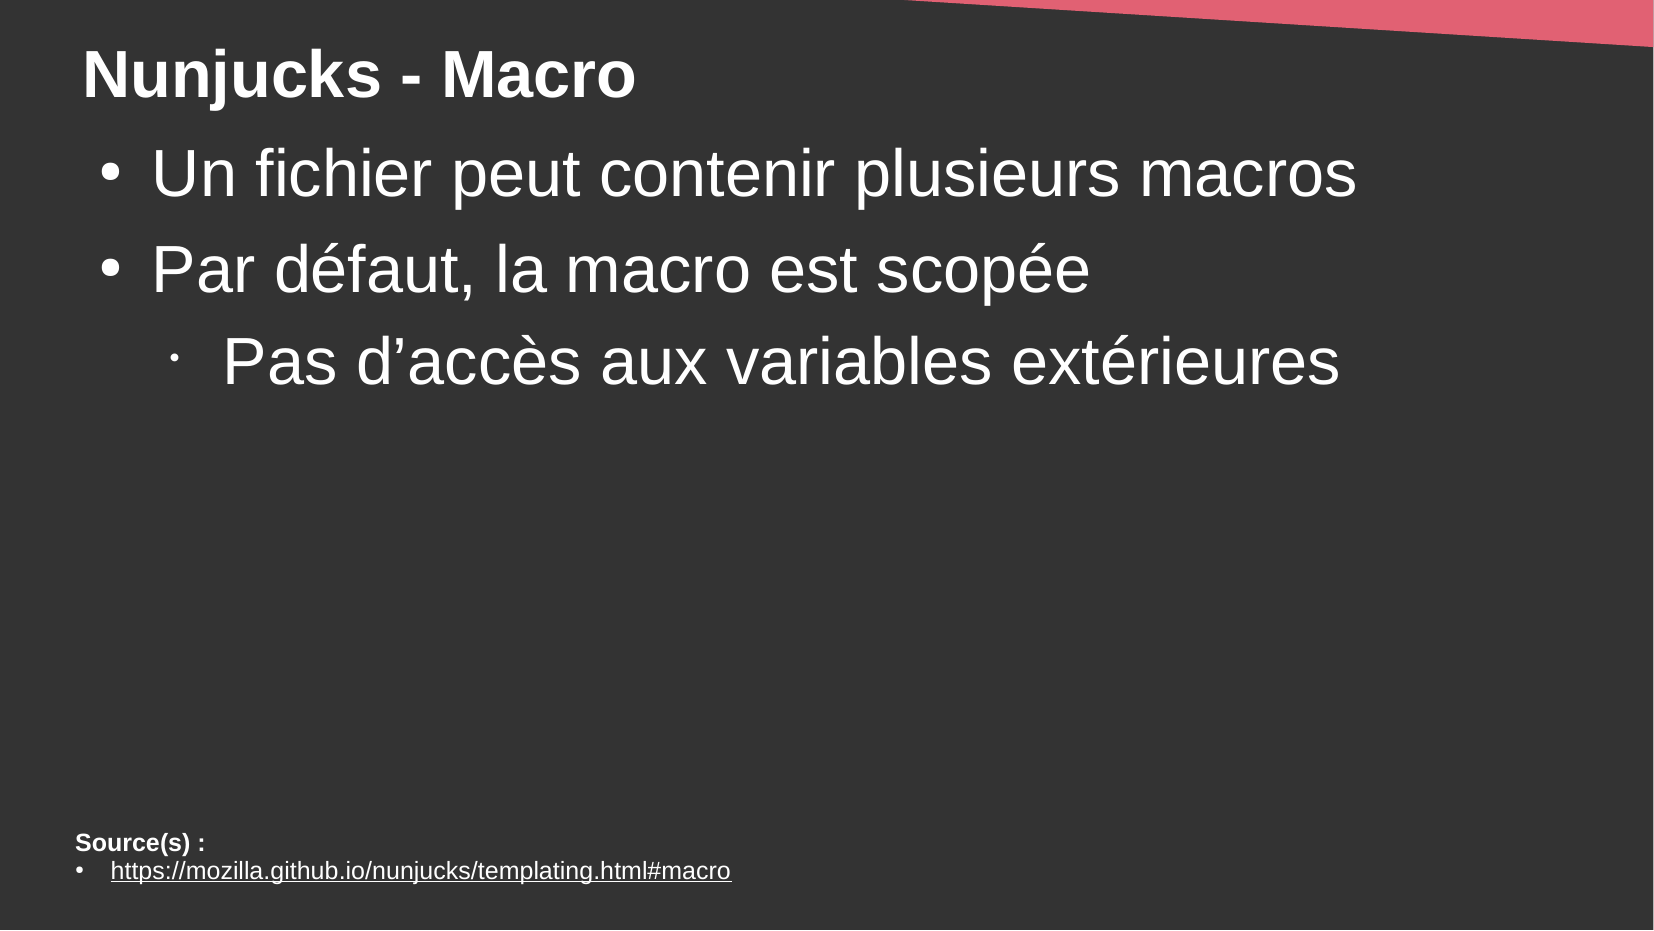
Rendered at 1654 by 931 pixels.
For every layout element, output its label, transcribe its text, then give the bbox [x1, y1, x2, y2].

text_box [904, 0, 1654, 48]
list Un fichier peut contenir plusieurs macros Par défaut, la macro est scopée Pas d’accès aux variables extérieures [80, 135, 1620, 739]
title Nunjucks - Macro [82, 37, 1571, 112]
text_box Source(s) : https://mozilla.github.io/nunjucks/templating.html#macro [60, 821, 1546, 931]
